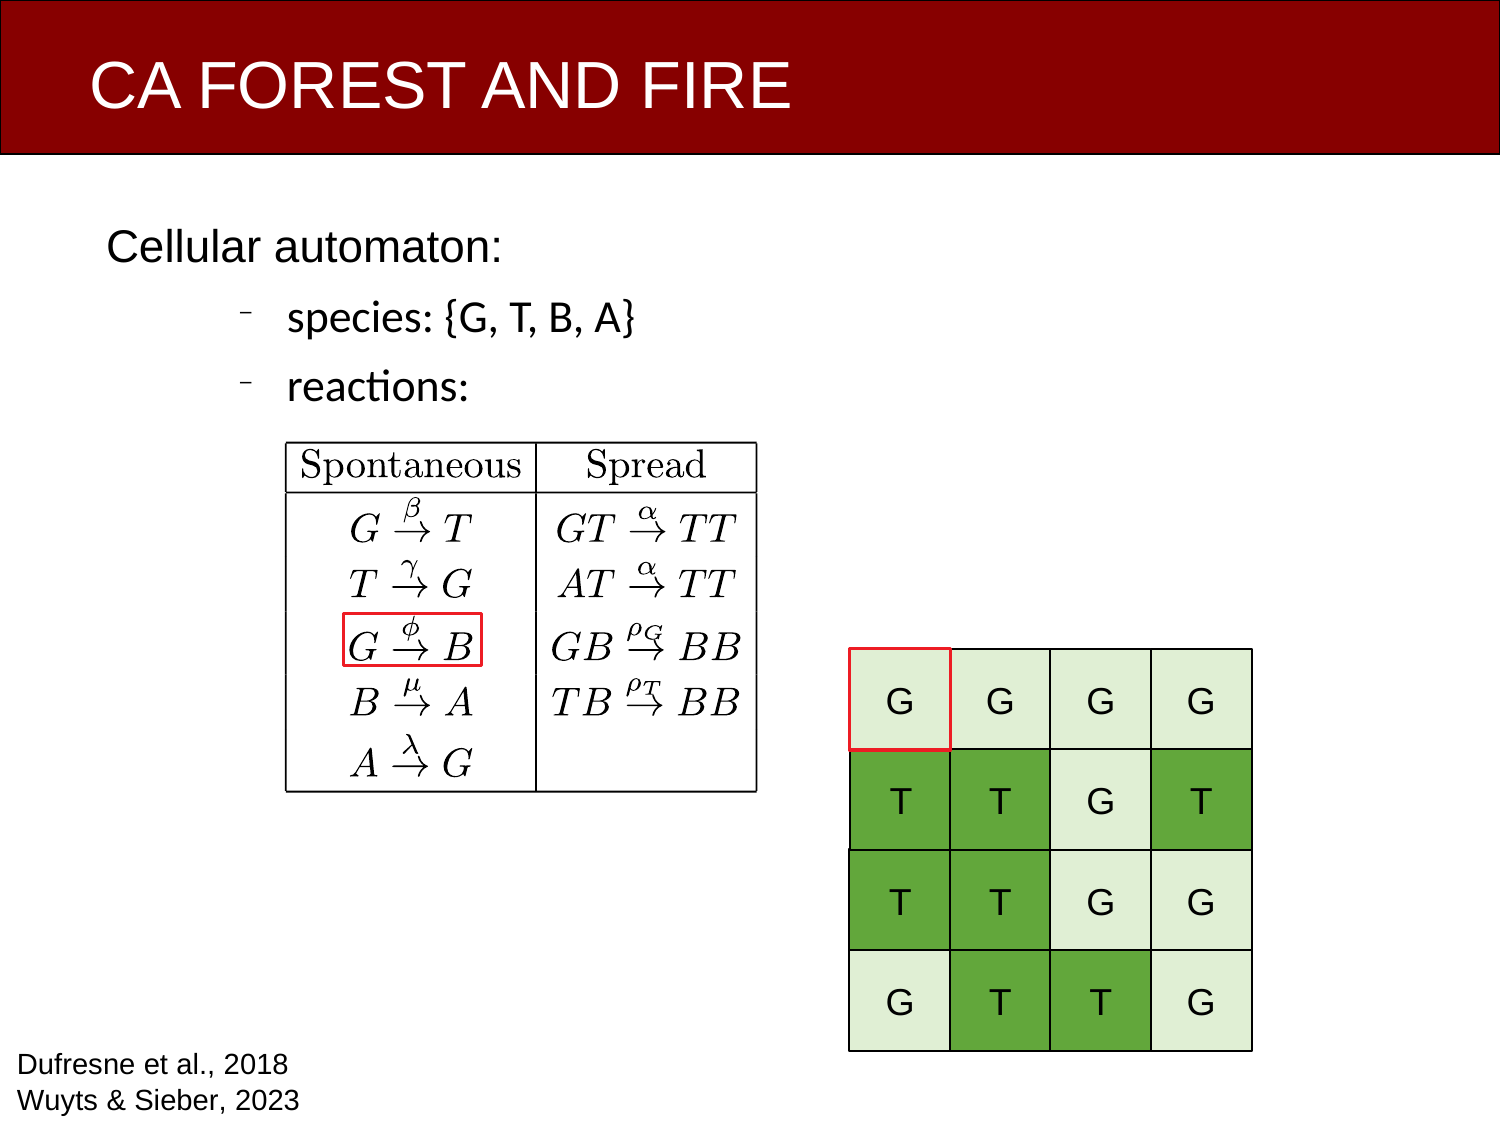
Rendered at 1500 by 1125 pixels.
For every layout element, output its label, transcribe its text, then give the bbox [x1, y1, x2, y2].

text_box G [1150, 952, 1252, 1052]
list Cellular automaton: species: {G, T, B, A} reactions: [75, 209, 1425, 952]
text_box [0, 0, 1500, 154]
title CA FOREST AND FIRE [74, 3, 1425, 160]
text_box T [949, 952, 1050, 1052]
text_box G [849, 952, 949, 1052]
text_box T [1050, 952, 1150, 1052]
text_box Dufresne et al., 2018 Wuyts & Sieber, 2023 [2, 1038, 442, 1125]
